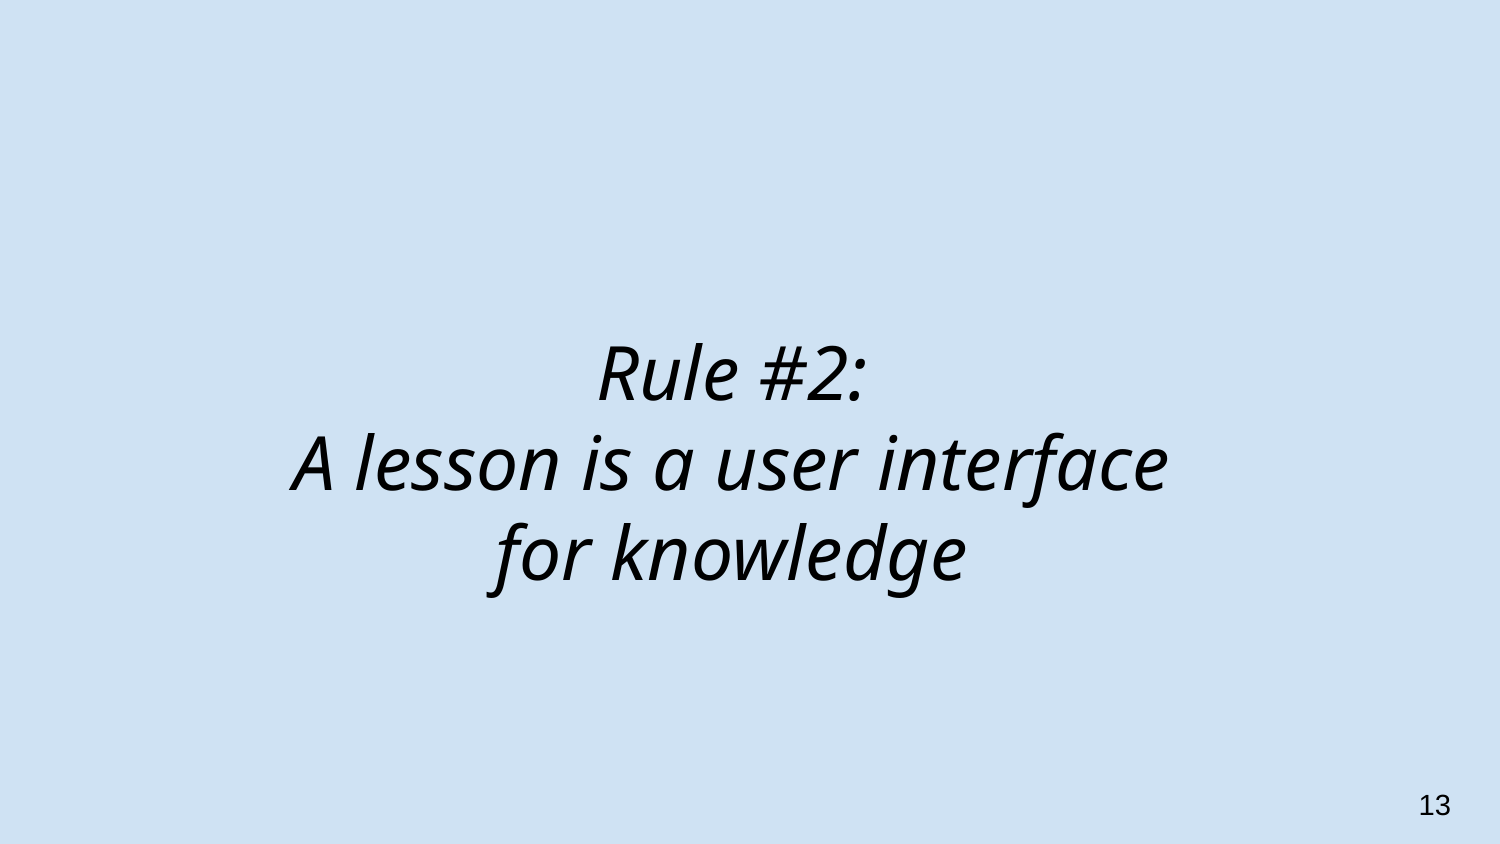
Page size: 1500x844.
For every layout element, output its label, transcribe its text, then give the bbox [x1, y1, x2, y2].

text_box Rule #2: A lesson is a user interface for knowledge [160, 310, 1304, 615]
